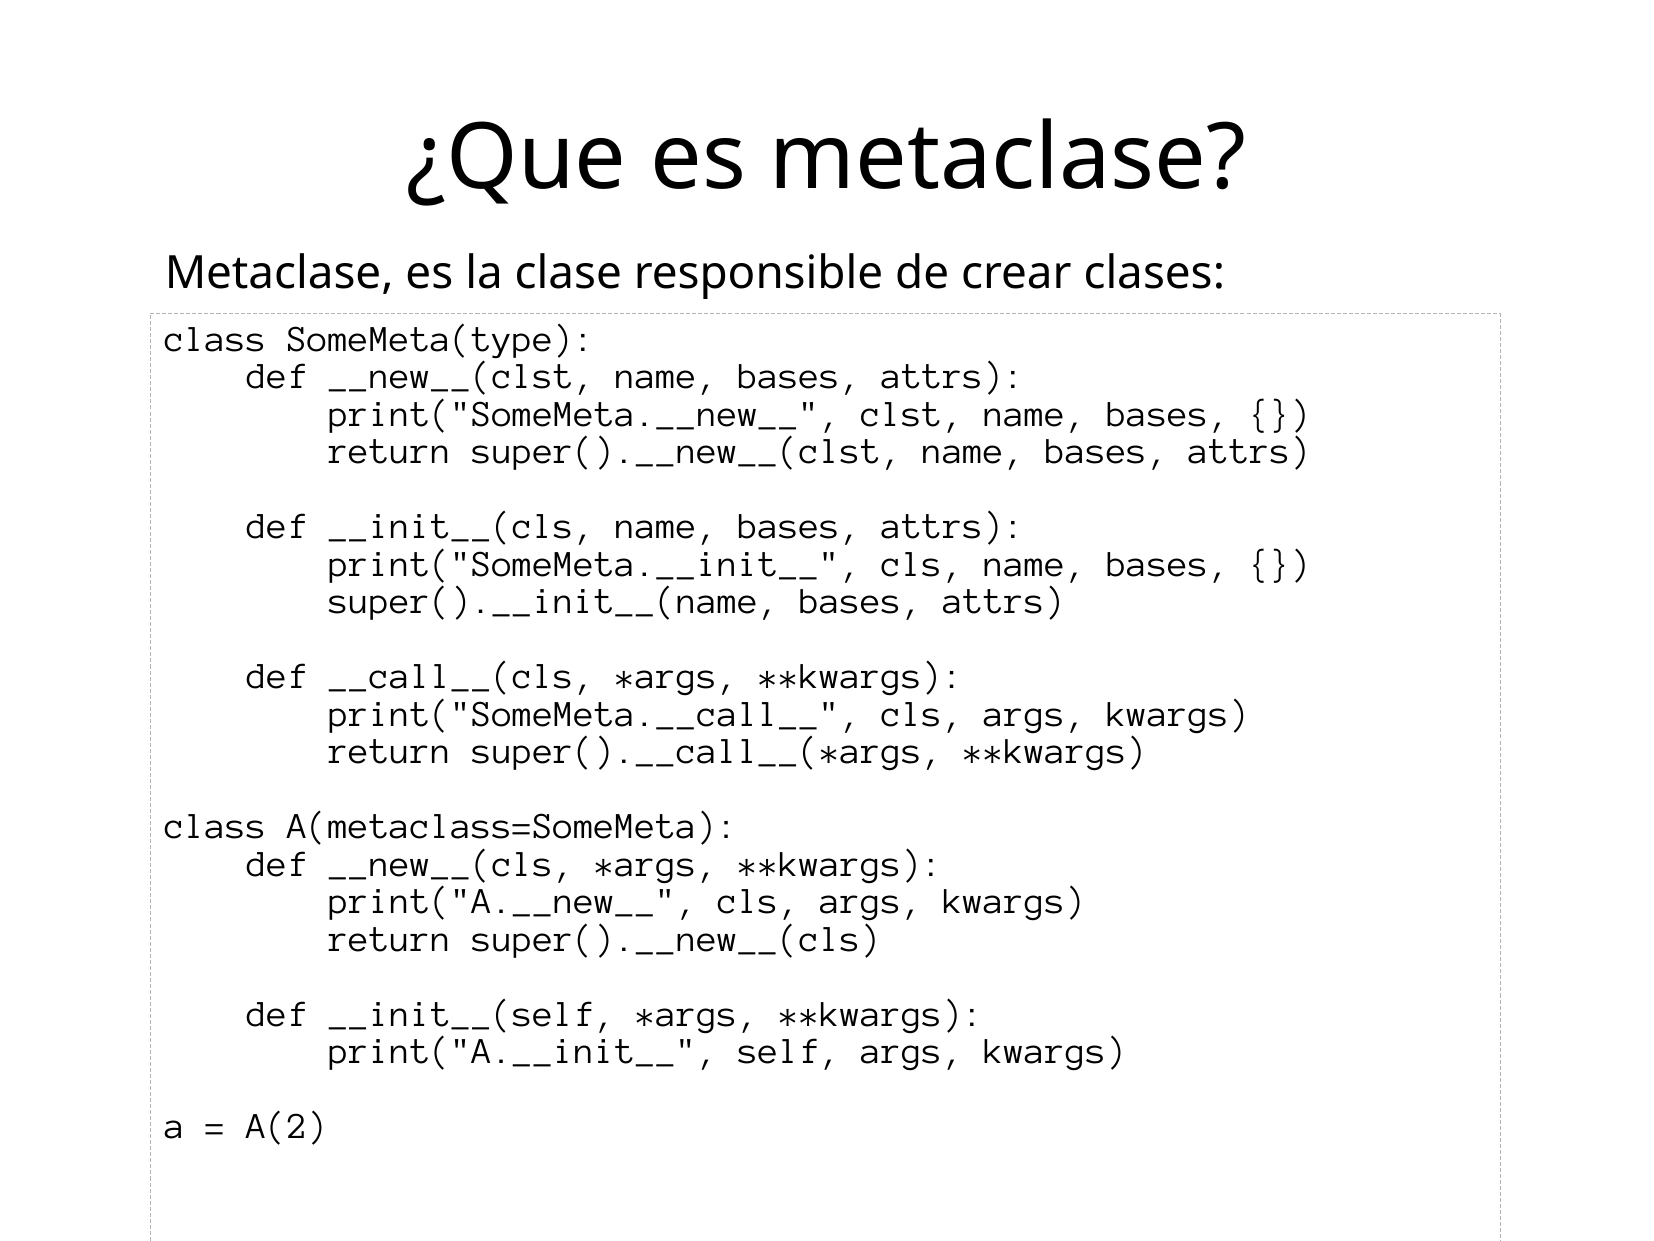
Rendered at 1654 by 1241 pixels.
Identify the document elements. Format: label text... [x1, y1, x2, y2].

text_box class SomeMeta(type): def __new__(clst, name, bases, attrs): print("SomeMeta.__new__", clst, name, bases, {}) return super().__new__(clst, name, bases, attrs) def __init__(cls, name, bases, attrs): print("SomeMeta.__init__", cls, name, bases, {}) super().__init__(name, bases, attrs) def __call__(cls, *args, **kwargs): print("SomeMeta.__call__", cls, args, kwargs) return super().__call__(*args, **kwargs) class A(metaclass=SomeMeta): def __new__(cls, *args, **kwargs): print("A.__new__", cls, args, kwargs) return super().__new__(cls) def __init__(self, *args, **kwargs): print("A.__init__", self, args, kwargs) a = A(2) [150, 313, 1501, 1154]
text_box Metaclase, es la clase responsible de crear clases: [150, 232, 1501, 308]
title ¿Que es metaclase? [82, 49, 1571, 257]
